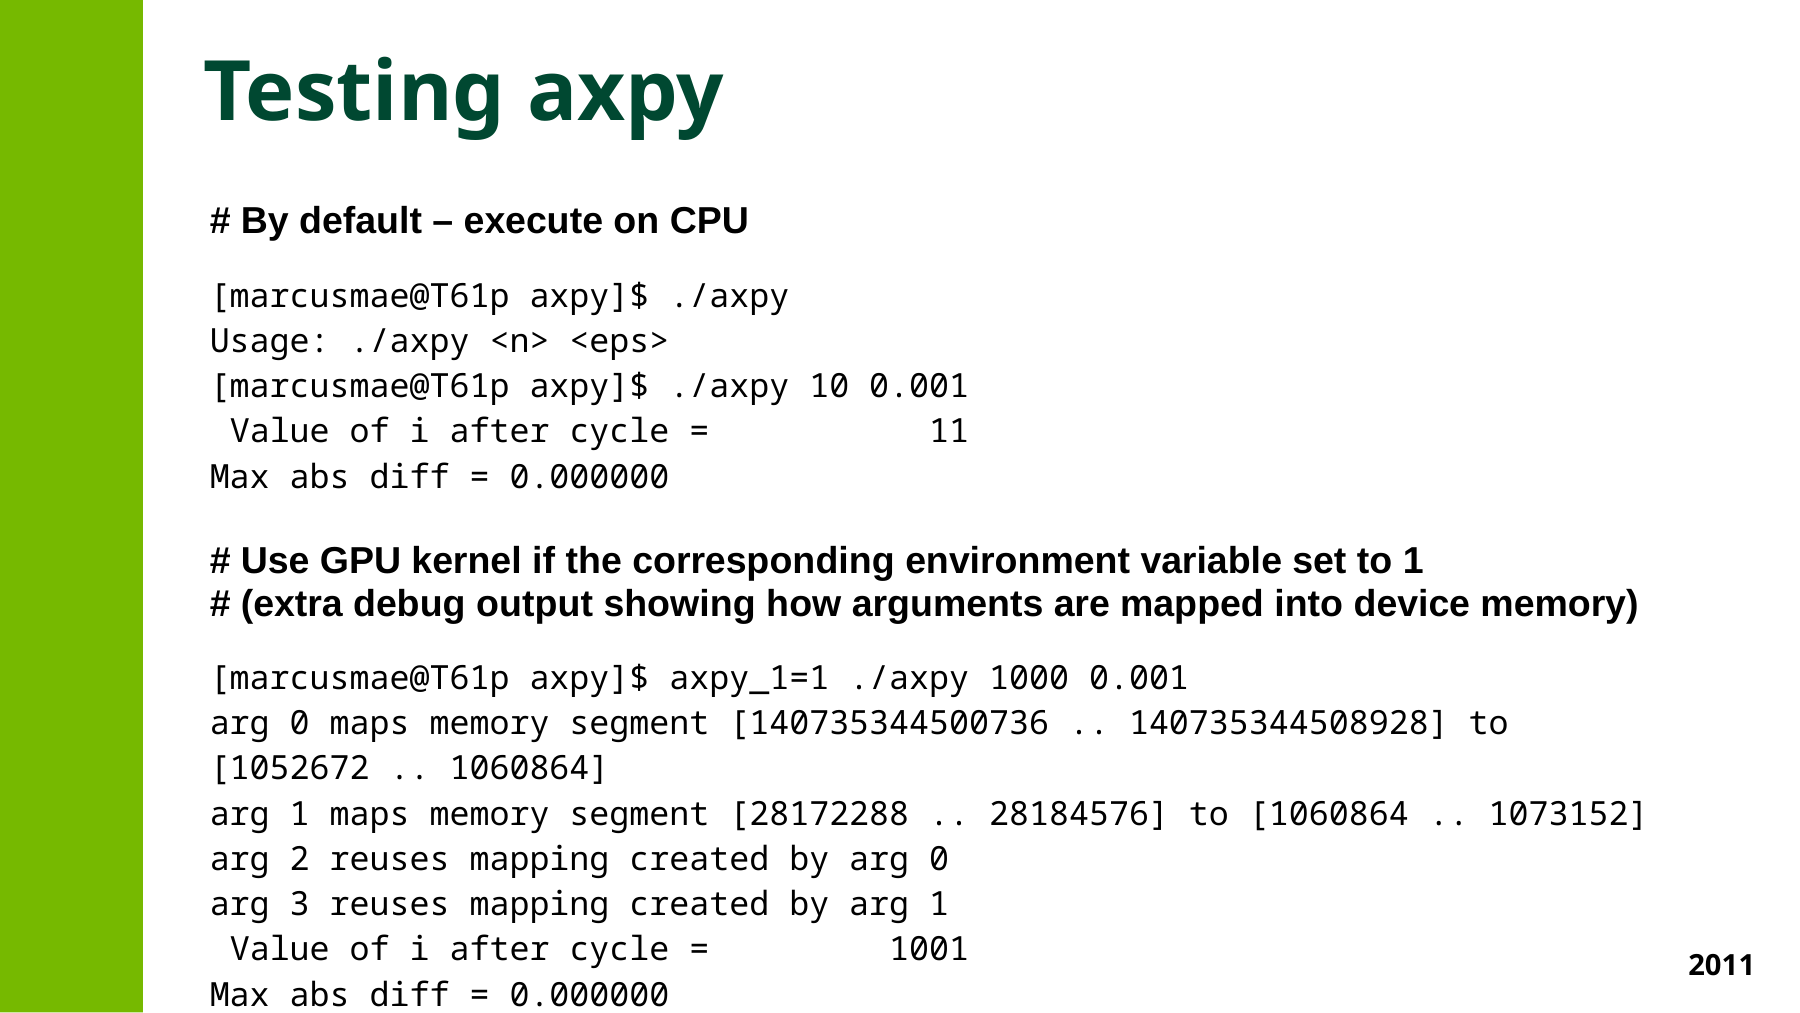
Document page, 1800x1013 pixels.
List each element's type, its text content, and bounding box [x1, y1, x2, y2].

title Testing axpy [188, 40, 1733, 211]
text_box # By default – execute on CPU [marcusmae@T61p axpy]$ ./axpy Usage: ./axpy <n> <eps> [marcusmae@T61p axpy]$ ./axpy 10 0.001 Value of i after cycle = 11 Max abs diff = 0.000000 # Use GPU kernel if the corresponding environment variable set to 1 # (extra debug output showing how arguments are mapped into device memory) [marcusmae@T61p axpy]$ axpy_1=1 ./axpy 1000 0.001 arg 0 maps memory segment [140735344500736 .. 140735344508928] to [1052672 .. 1060864] arg 1 maps memory segment [28172288 .. 28184576] to [1060864 .. 1073152] arg 2 reuses mapping created by arg 0 arg 3 reuses mapping created by arg 1 Value of i after cycle = 1001 Max abs diff = 0.000000 [195, 192, 1726, 936]
